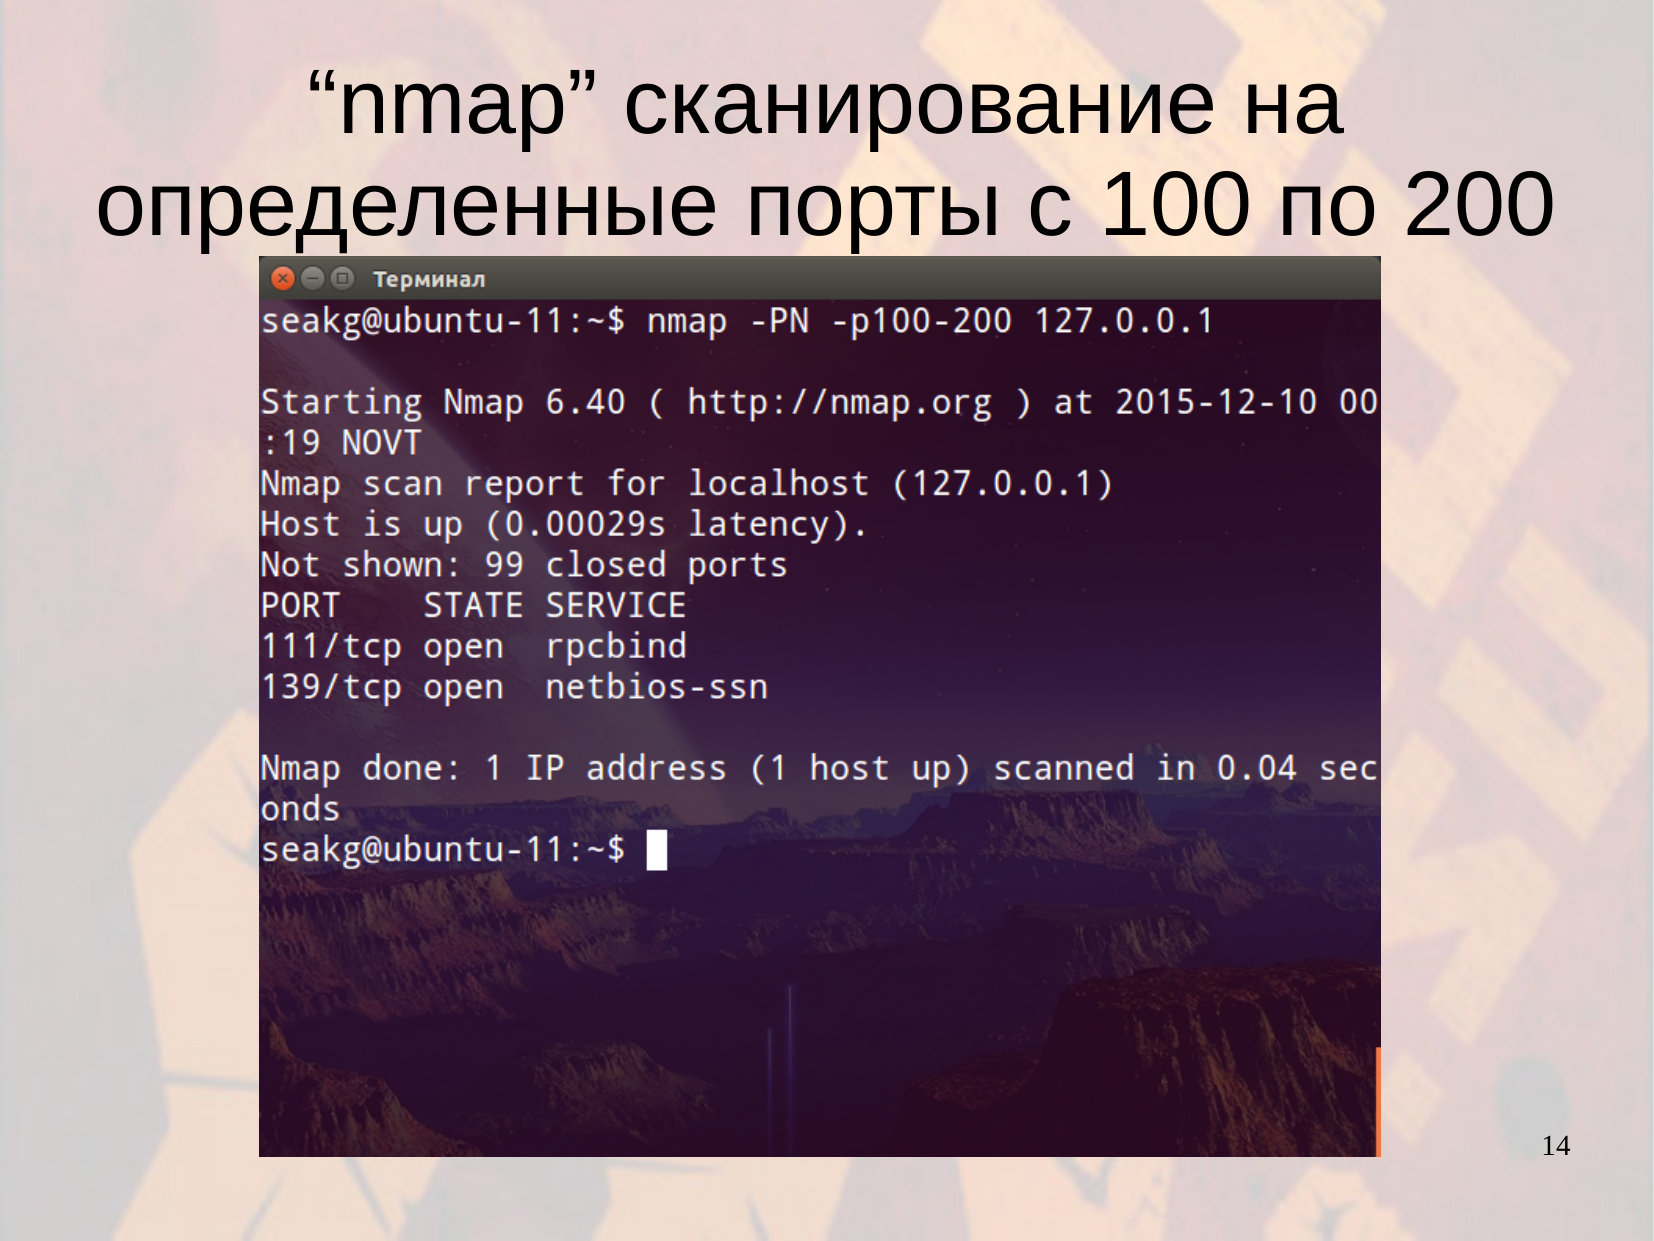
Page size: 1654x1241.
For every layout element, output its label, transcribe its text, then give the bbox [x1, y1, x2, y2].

title “nmap” сканирование на определенные порты с 100 по 200 [82, 49, 1571, 257]
picture [0, 0, 1654, 1241]
